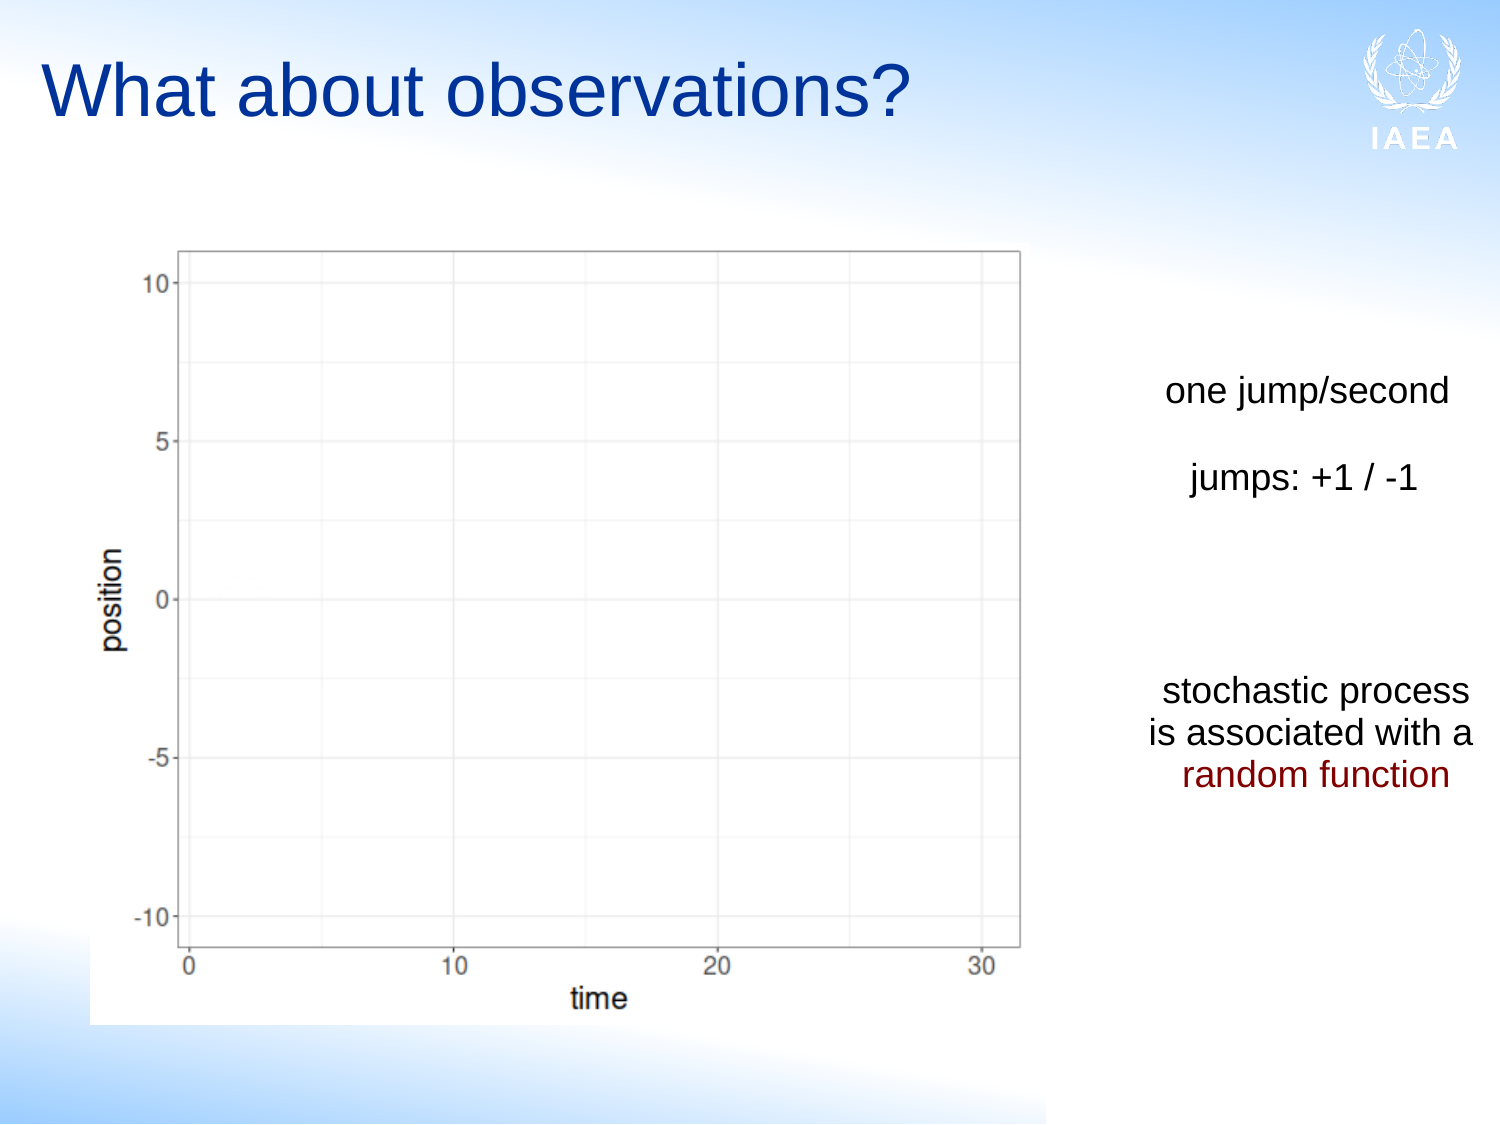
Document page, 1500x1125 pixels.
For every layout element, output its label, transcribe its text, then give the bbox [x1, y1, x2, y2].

title What about observations? [41, 19, 1046, 161]
text_box stochastic process is associated with a random function [1133, 662, 1499, 804]
picture [90, 243, 1029, 1025]
text_box one jump/second [1150, 362, 1479, 420]
text_box jumps: +1 / -1 [1175, 448, 1491, 506]
picture [1363, 29, 1461, 149]
